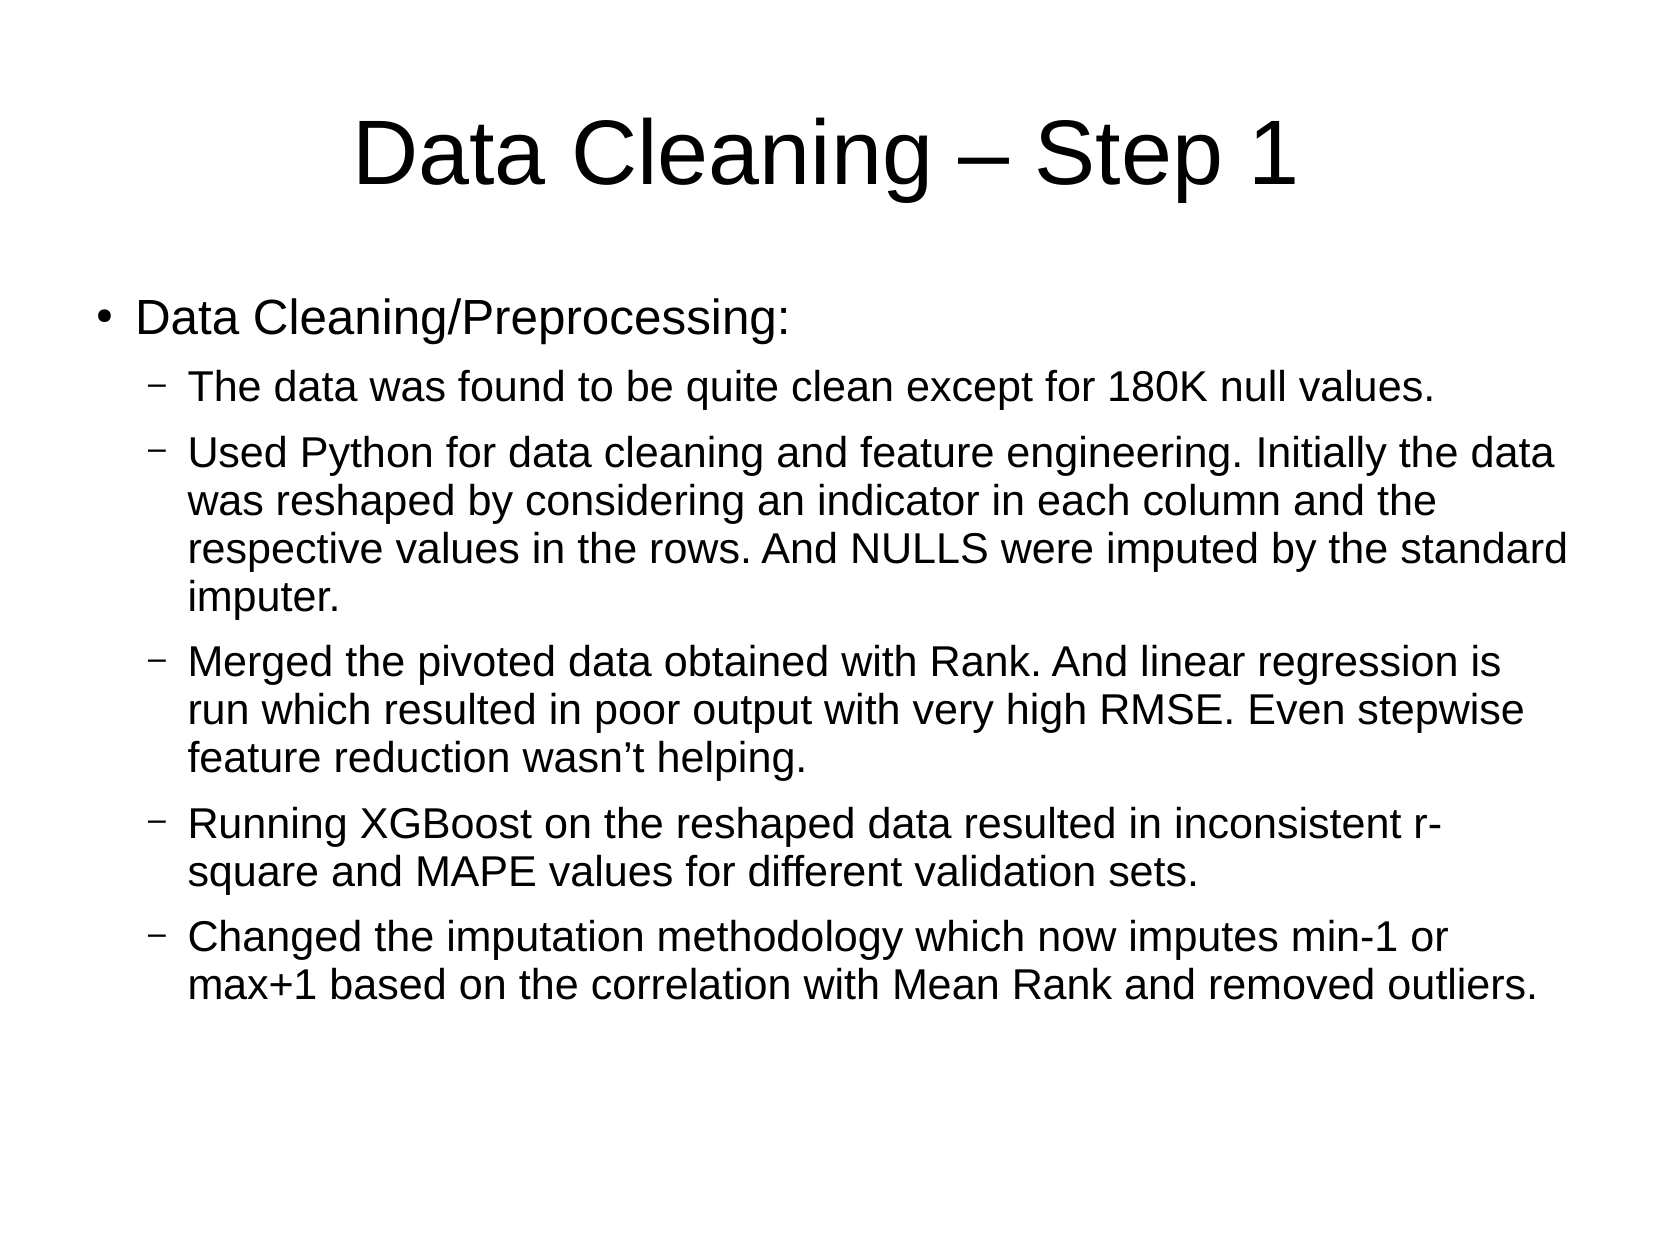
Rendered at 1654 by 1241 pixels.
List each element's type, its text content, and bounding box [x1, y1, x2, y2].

title Data Cleaning – Step 1 [82, 49, 1571, 257]
list Data Cleaning/Preprocessing: The data was found to be quite clean except for 180K null values. Used Python for data cleaning and feature engineering. Initially the data was reshaped by considering an indicator in each column and the respective values in the rows. And NULLS were imputed by the standard imputer. Merged the pivoted data obtained with Rank. And linear regression is run which resulted in poor output with very high RMSE. Even stepwise feature reduction wasn’t helping. Running XGBoost on the reshaped data resulted in inconsistent r-square and MAPE values for different validation sets. Changed the imputation methodology which now imputes min-1 or max+1 based on the correlation with Mean Rank and removed outliers. [82, 290, 1571, 1010]
